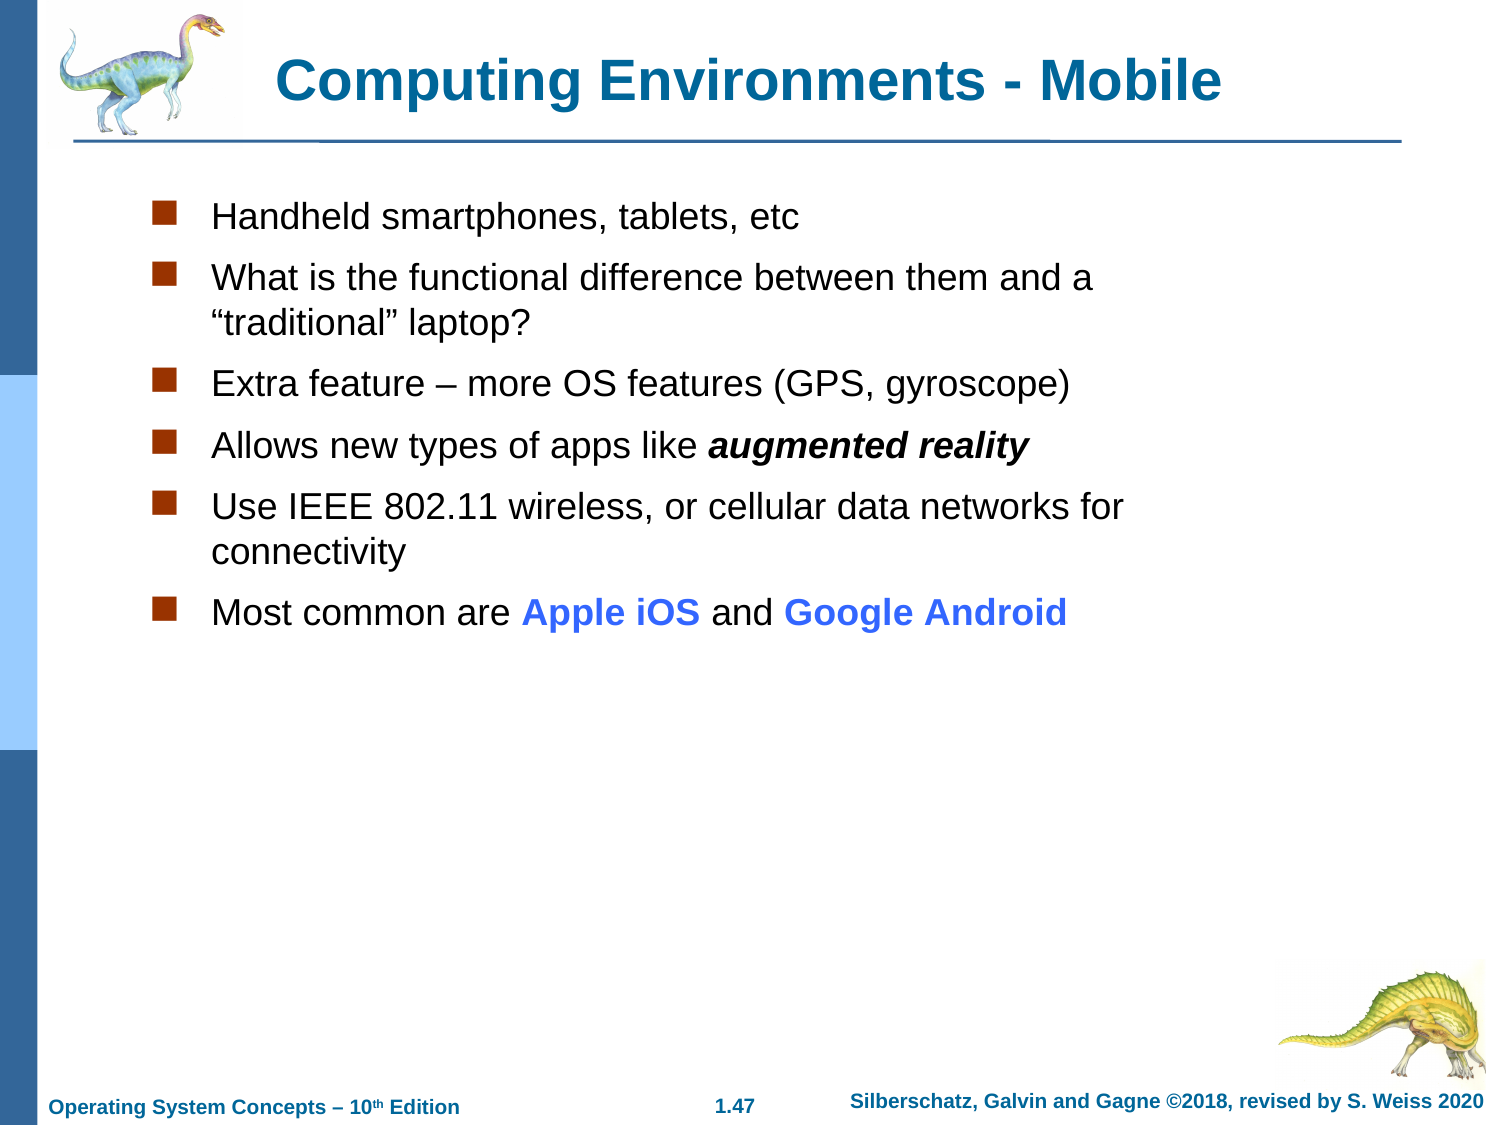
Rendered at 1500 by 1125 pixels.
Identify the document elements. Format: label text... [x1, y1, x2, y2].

picture [1275, 959, 1486, 1090]
text_box Handheld smartphones, tablets, etc What is the functional difference between them and a “traditional” laptop? Extra feature – more OS features (GPS, gyroscope) Allows new types of apps like augmented reality Use IEEE 802.11 wireless, or cellular data networks for connectivity Most common are Apple iOS and Google Android [140, 184, 1255, 928]
text_box Computing Environments - Mobile [75, 24, 1426, 120]
picture [46, 0, 243, 149]
